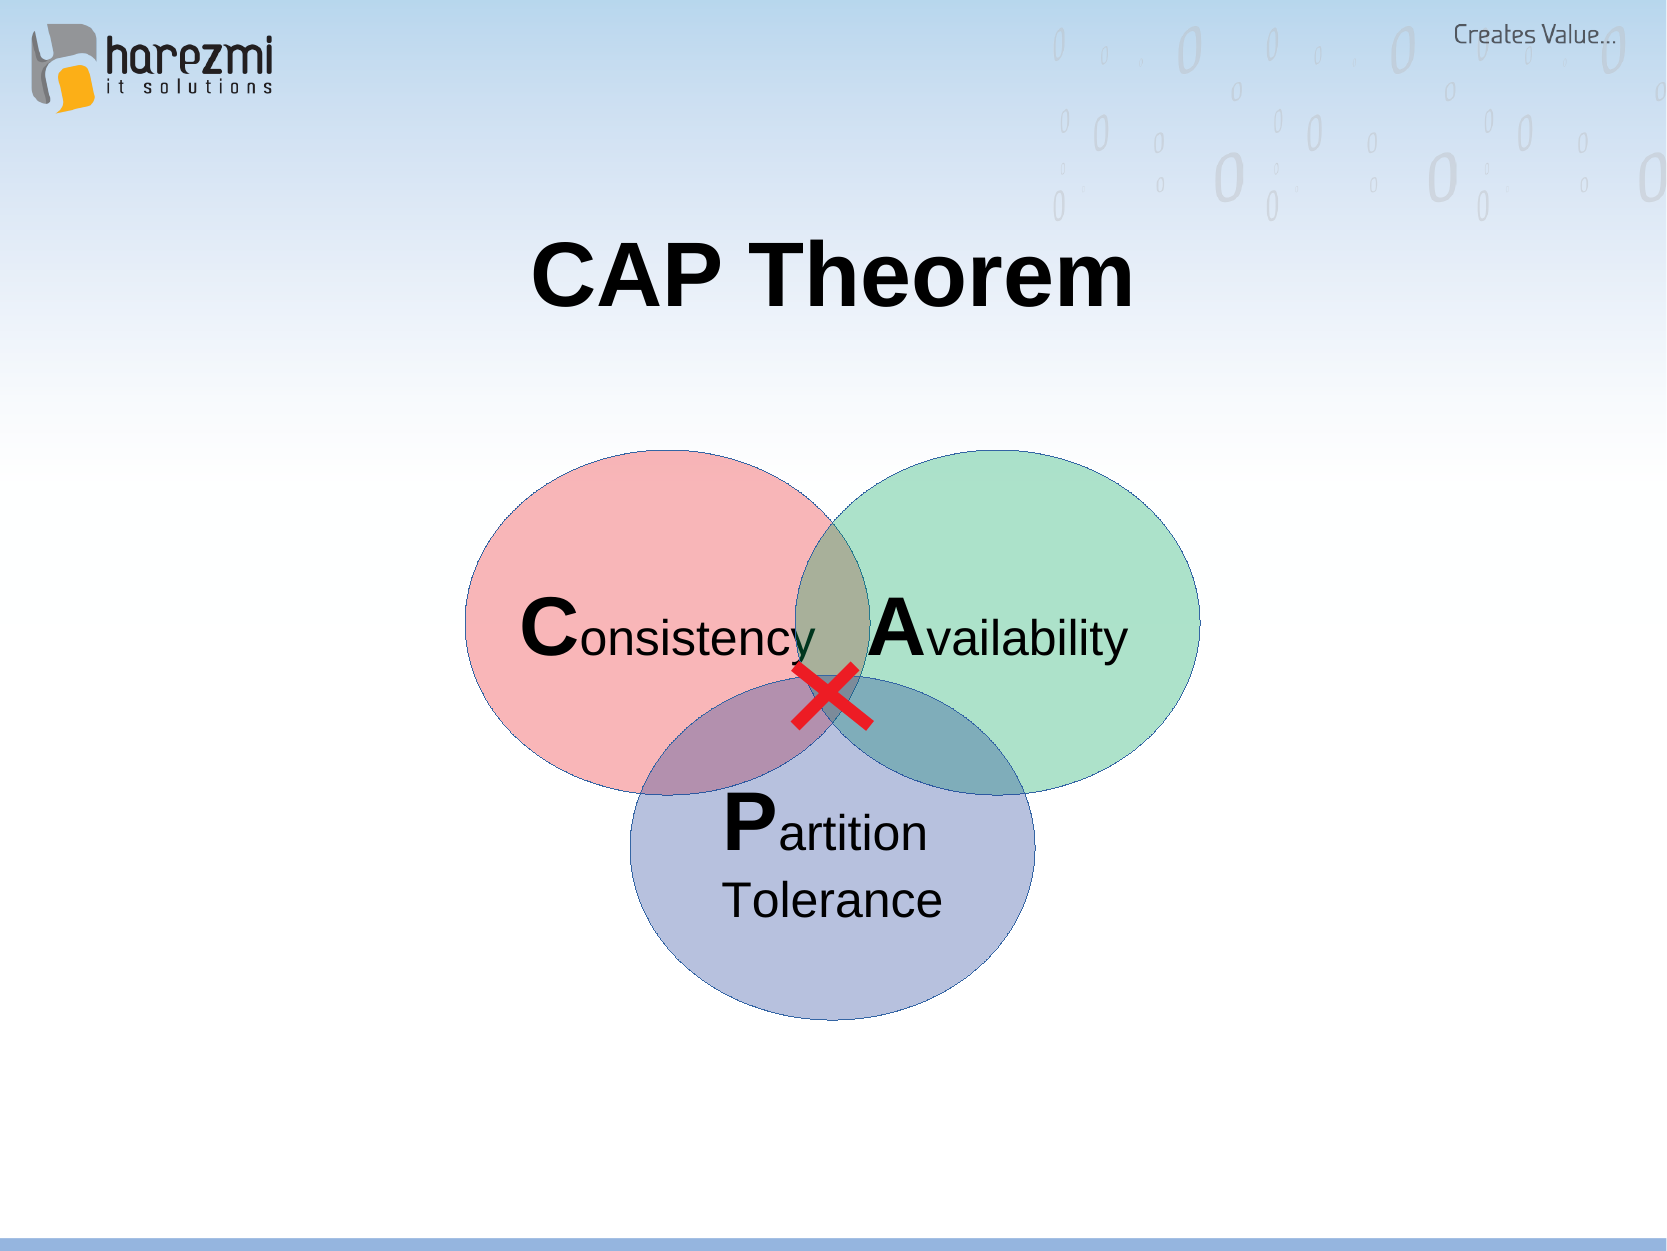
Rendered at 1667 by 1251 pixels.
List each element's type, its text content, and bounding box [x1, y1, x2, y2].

picture [0, 0, 1667, 1251]
text_box CAP Theorem [83, 167, 1584, 377]
text_box Consistency [465, 450, 832, 794]
text_box Partition Tolerance [630, 676, 1036, 1021]
text_box Availability [795, 450, 1201, 794]
